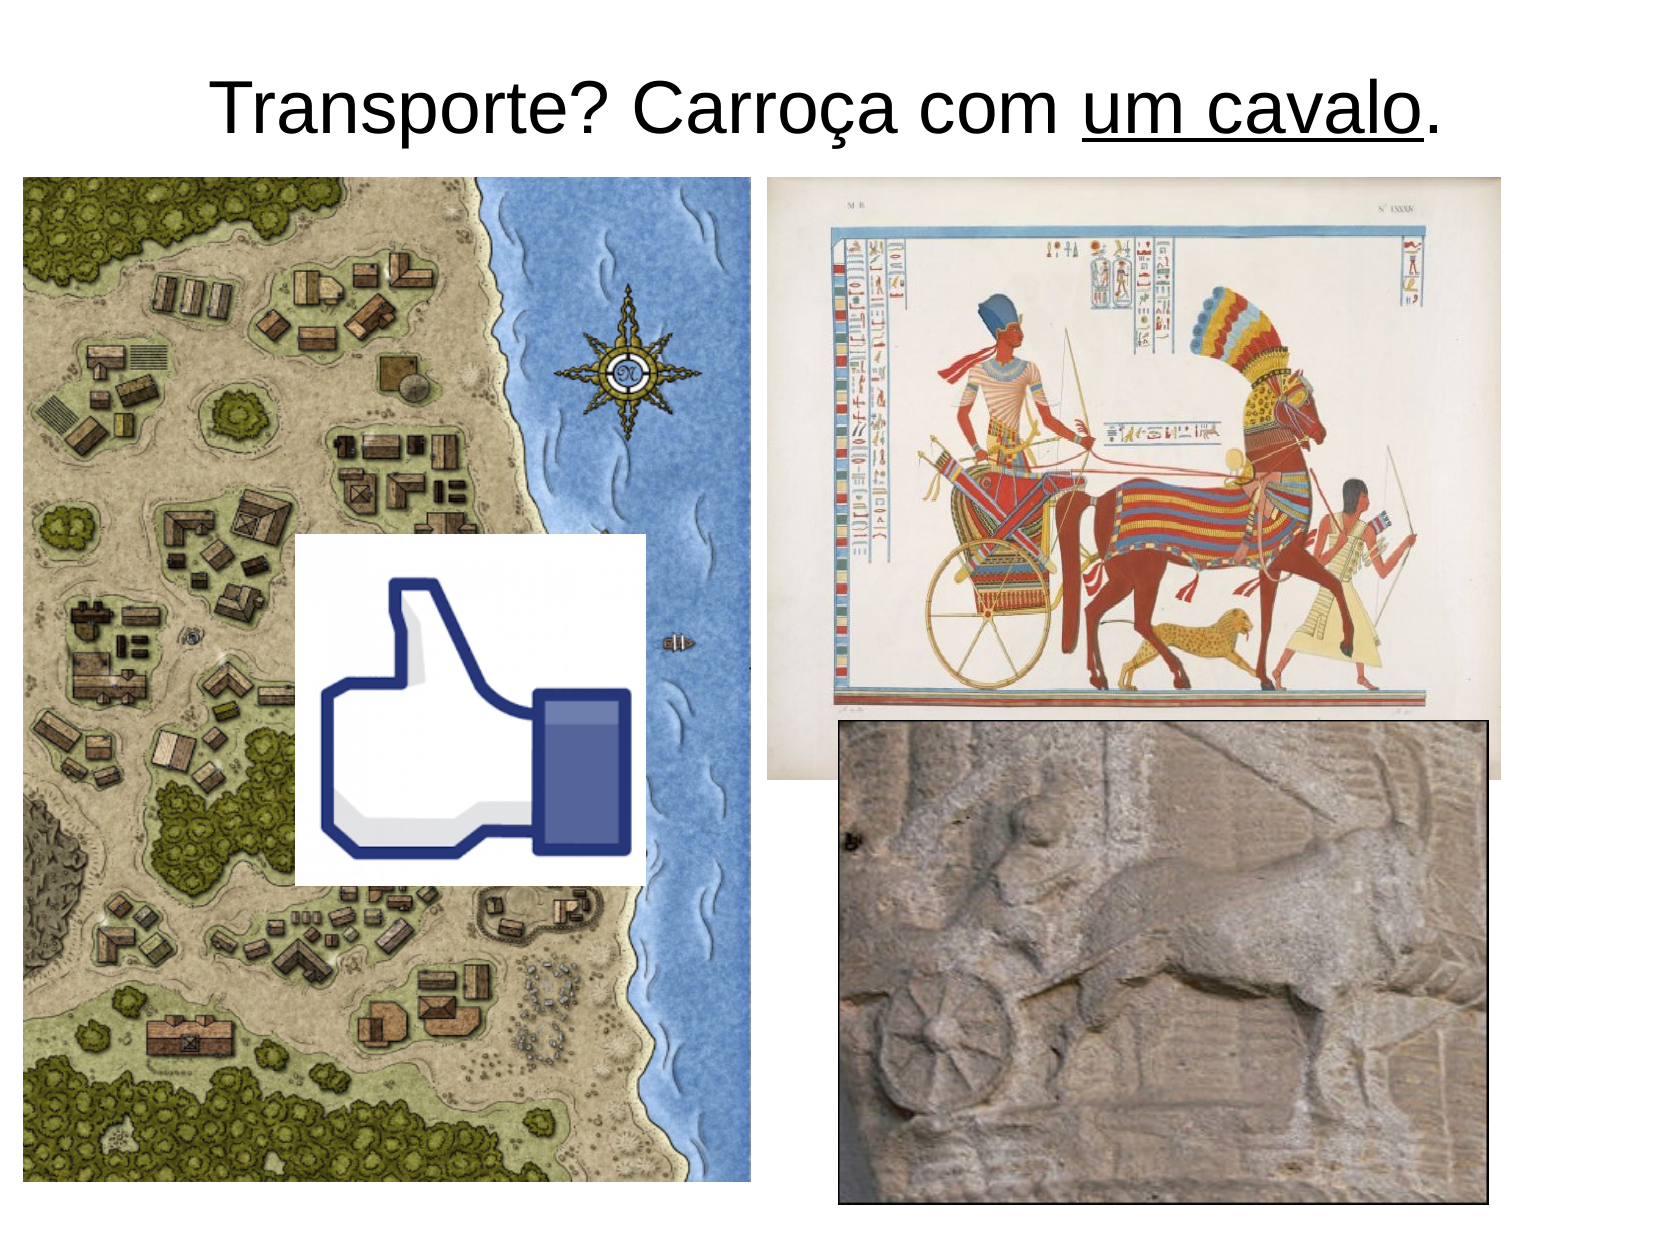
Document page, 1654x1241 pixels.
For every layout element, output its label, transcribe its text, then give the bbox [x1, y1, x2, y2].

picture [23, 177, 751, 1182]
title Transporte? Carroça com um cavalo. [82, 49, 1571, 166]
picture [767, 177, 1501, 1205]
